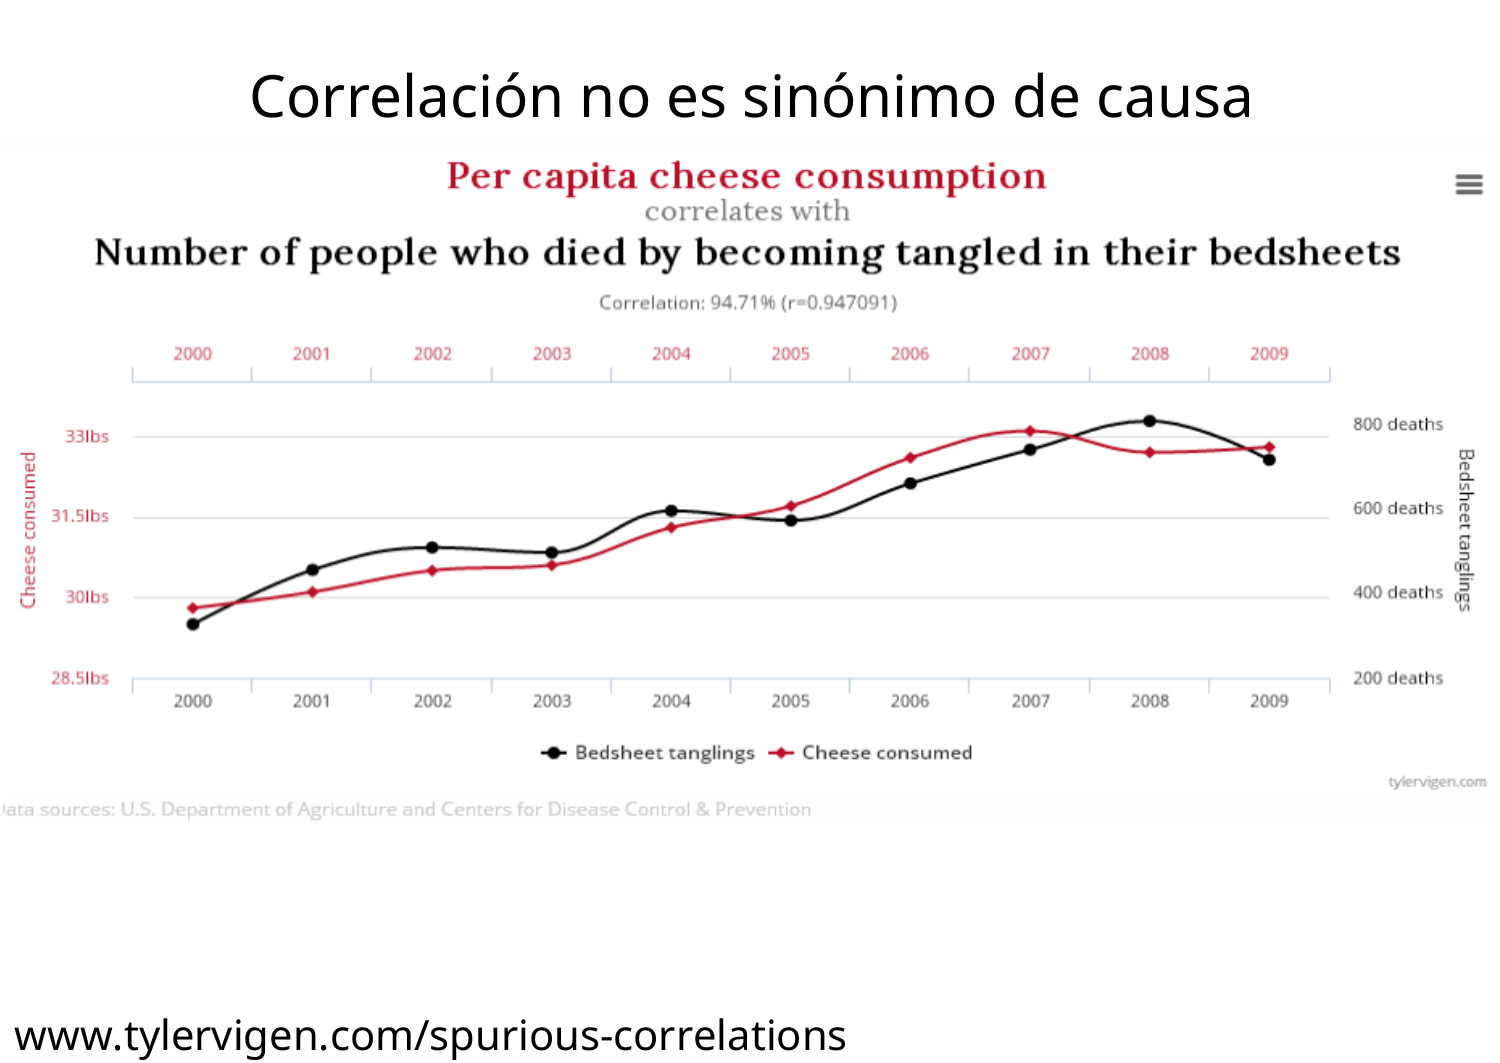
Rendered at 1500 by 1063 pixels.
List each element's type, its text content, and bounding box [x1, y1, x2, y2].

text_box Correlación no es sinónimo de causa [235, 51, 1269, 135]
picture [3, 135, 1497, 822]
text_box www.tylervigen.com/spurious-correlations [0, 1000, 1126, 1063]
